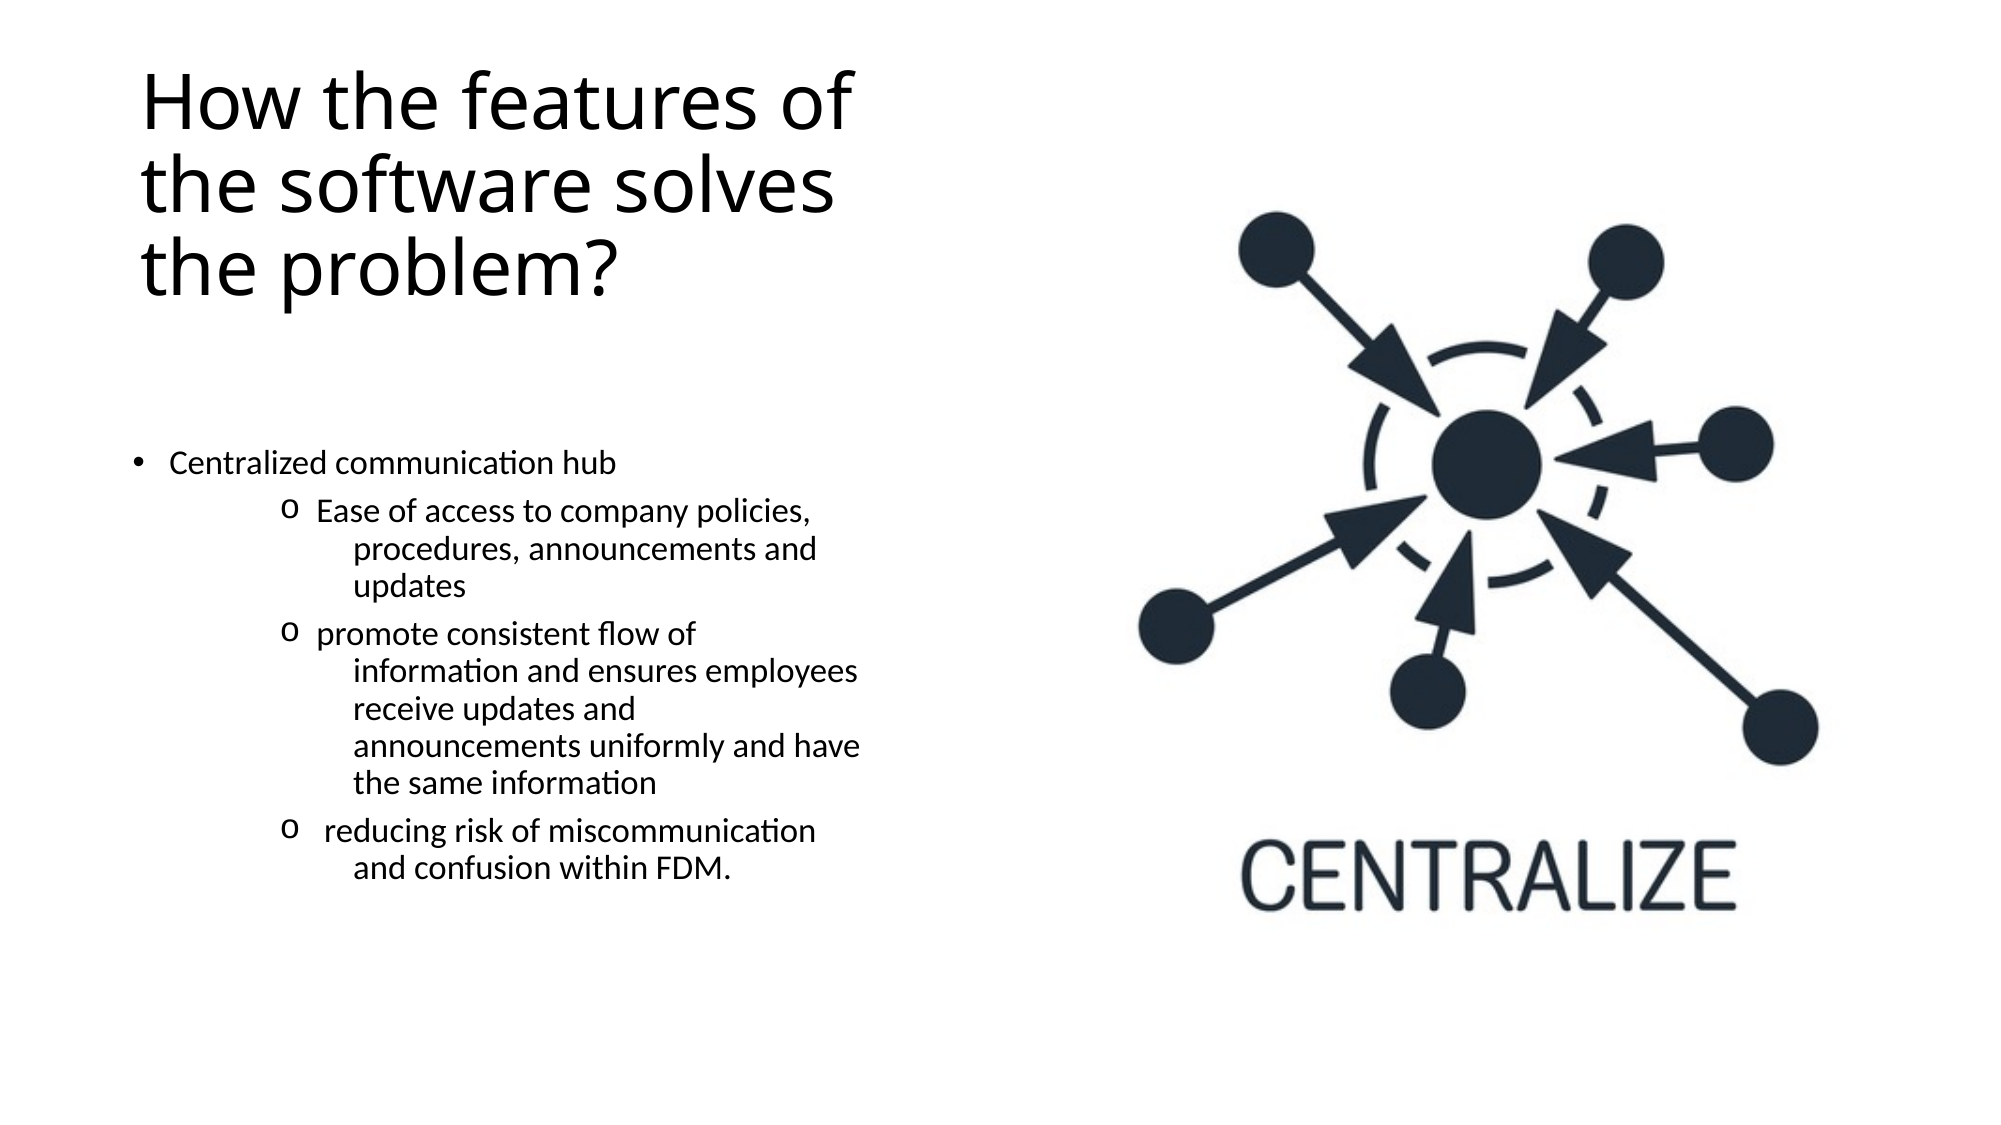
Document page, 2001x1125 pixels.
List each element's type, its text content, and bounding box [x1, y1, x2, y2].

list Centralized communication hub Ease of access to company policies, procedures, announcements and updates promote consistent flow of information and ensures employees receive updates and announcements uniformly and have the same information reducing risk of miscommunication and confusion within FDM. [117, 437, 883, 991]
title How the features of the software solves the problem? [124, 53, 909, 322]
picture [1001, 0, 2000, 1125]
